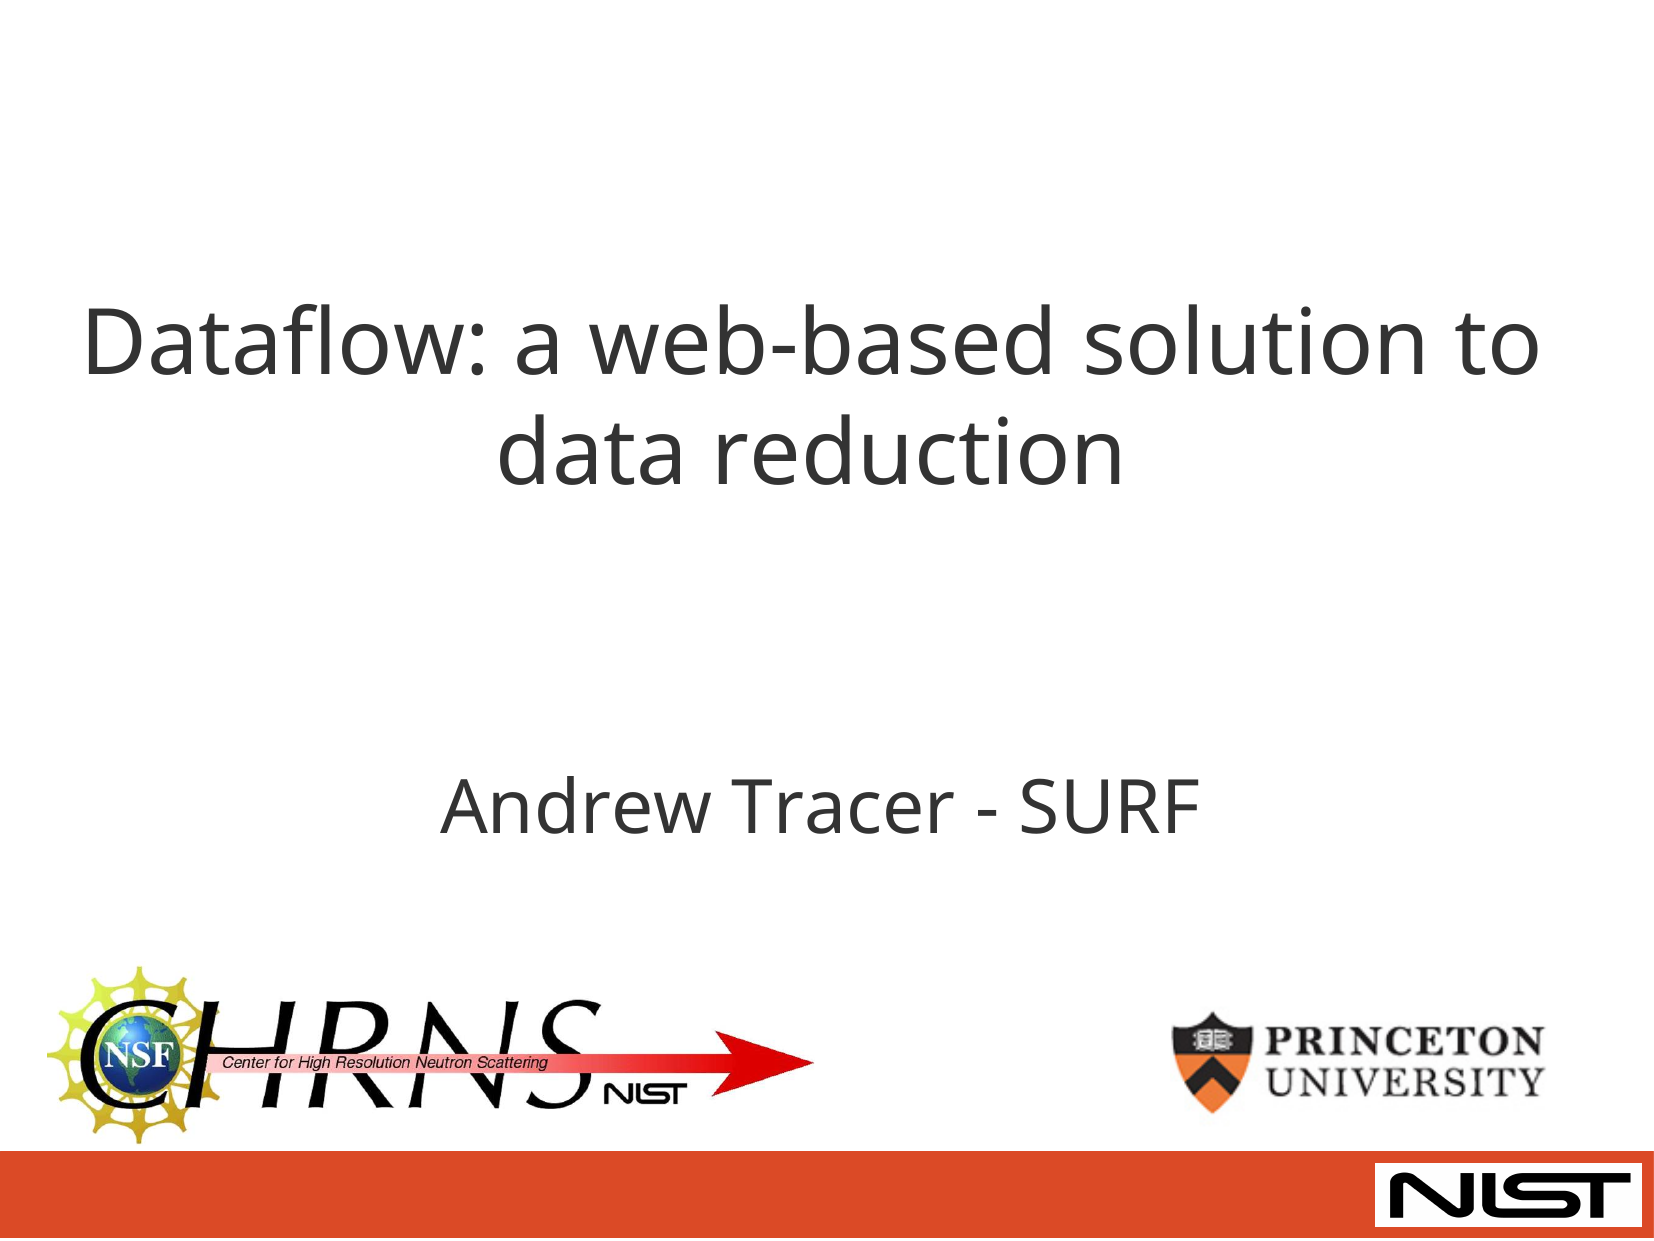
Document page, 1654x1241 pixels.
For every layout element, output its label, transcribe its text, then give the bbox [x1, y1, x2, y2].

picture [47, 961, 815, 1146]
picture [0, 1151, 1654, 1238]
text_box Andrew Tracer - SURF [425, 751, 1359, 857]
text_box Dataflow: a web-based solution to data reduction [59, 275, 1565, 511]
picture [1170, 992, 1548, 1134]
